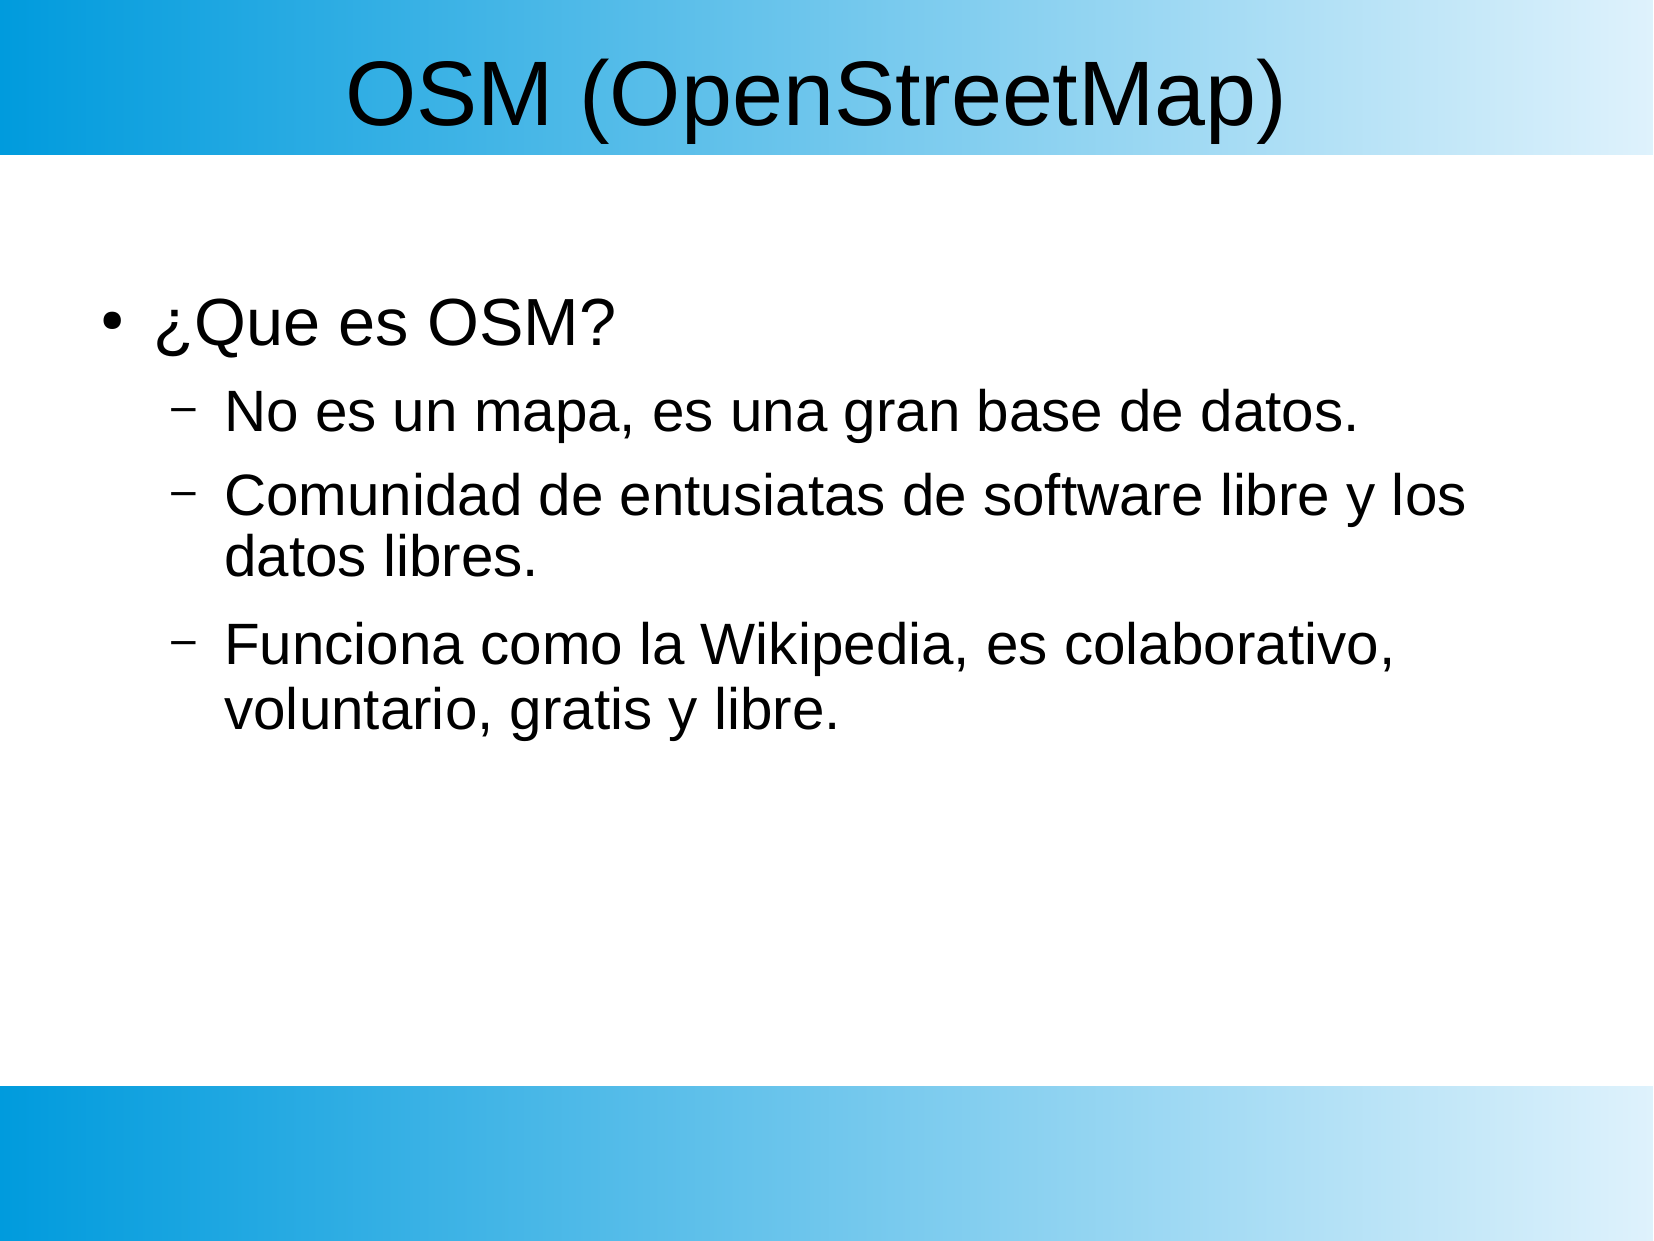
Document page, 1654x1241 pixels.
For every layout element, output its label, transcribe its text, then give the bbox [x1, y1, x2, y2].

list ¿Que es OSM? No es un mapa, es una gran base de datos. Comunidad de entusiatas de software libre y los datos libres. Funciona como la Wikipedia, es colaborativo, voluntario, gratis y libre. [82, 290, 1571, 1010]
text_box OSM (OpenStreetMap) [330, 35, 1347, 153]
